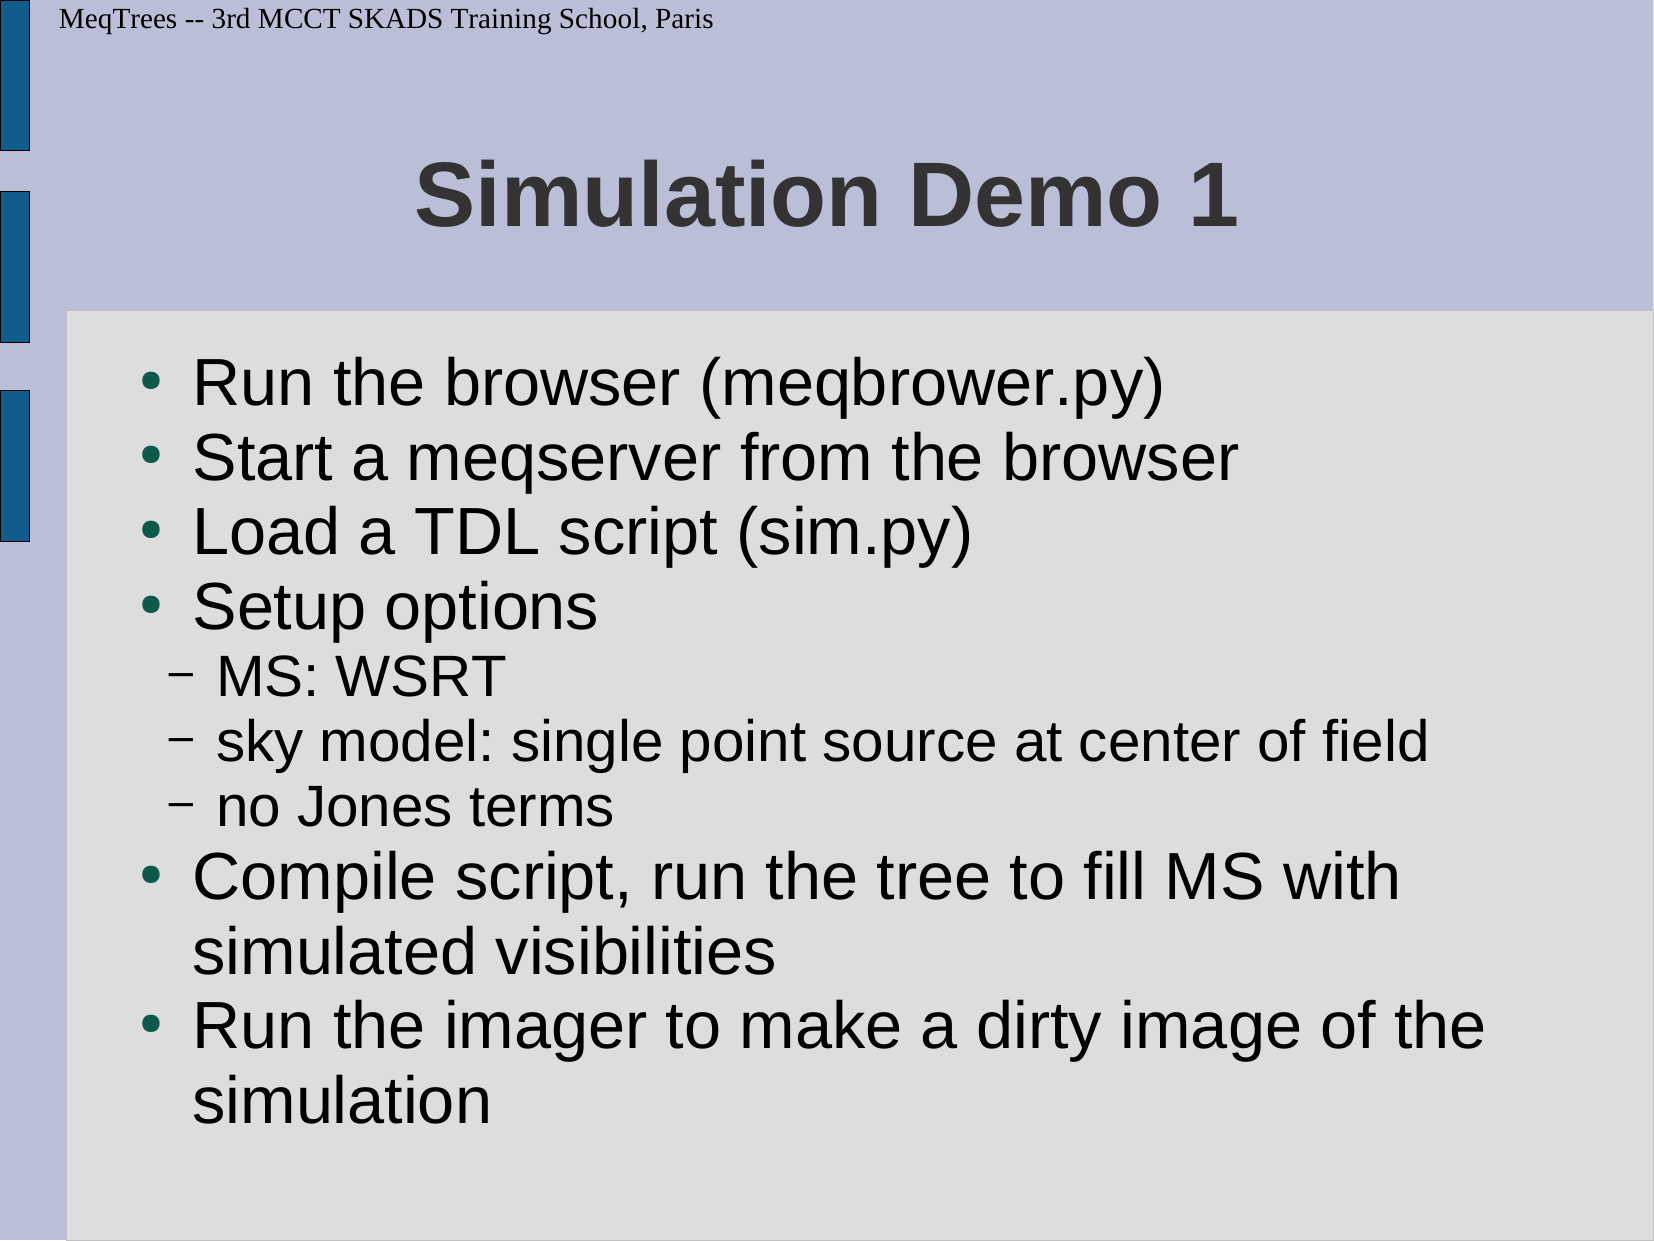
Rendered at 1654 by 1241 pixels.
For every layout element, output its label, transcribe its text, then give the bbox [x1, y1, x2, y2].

title Simulation Demo 1 [121, 98, 1534, 291]
list Run the browser (meqbrower.py) Start a meqserver from the browser Load a TDL script (sim.py) Setup options MS: WSRT sky model: single point source at center of field no Jones terms Compile script, run the tree to fill MS with simulated visibilities Run the imager to make a dirty image of the simulation [121, 344, 1534, 1149]
